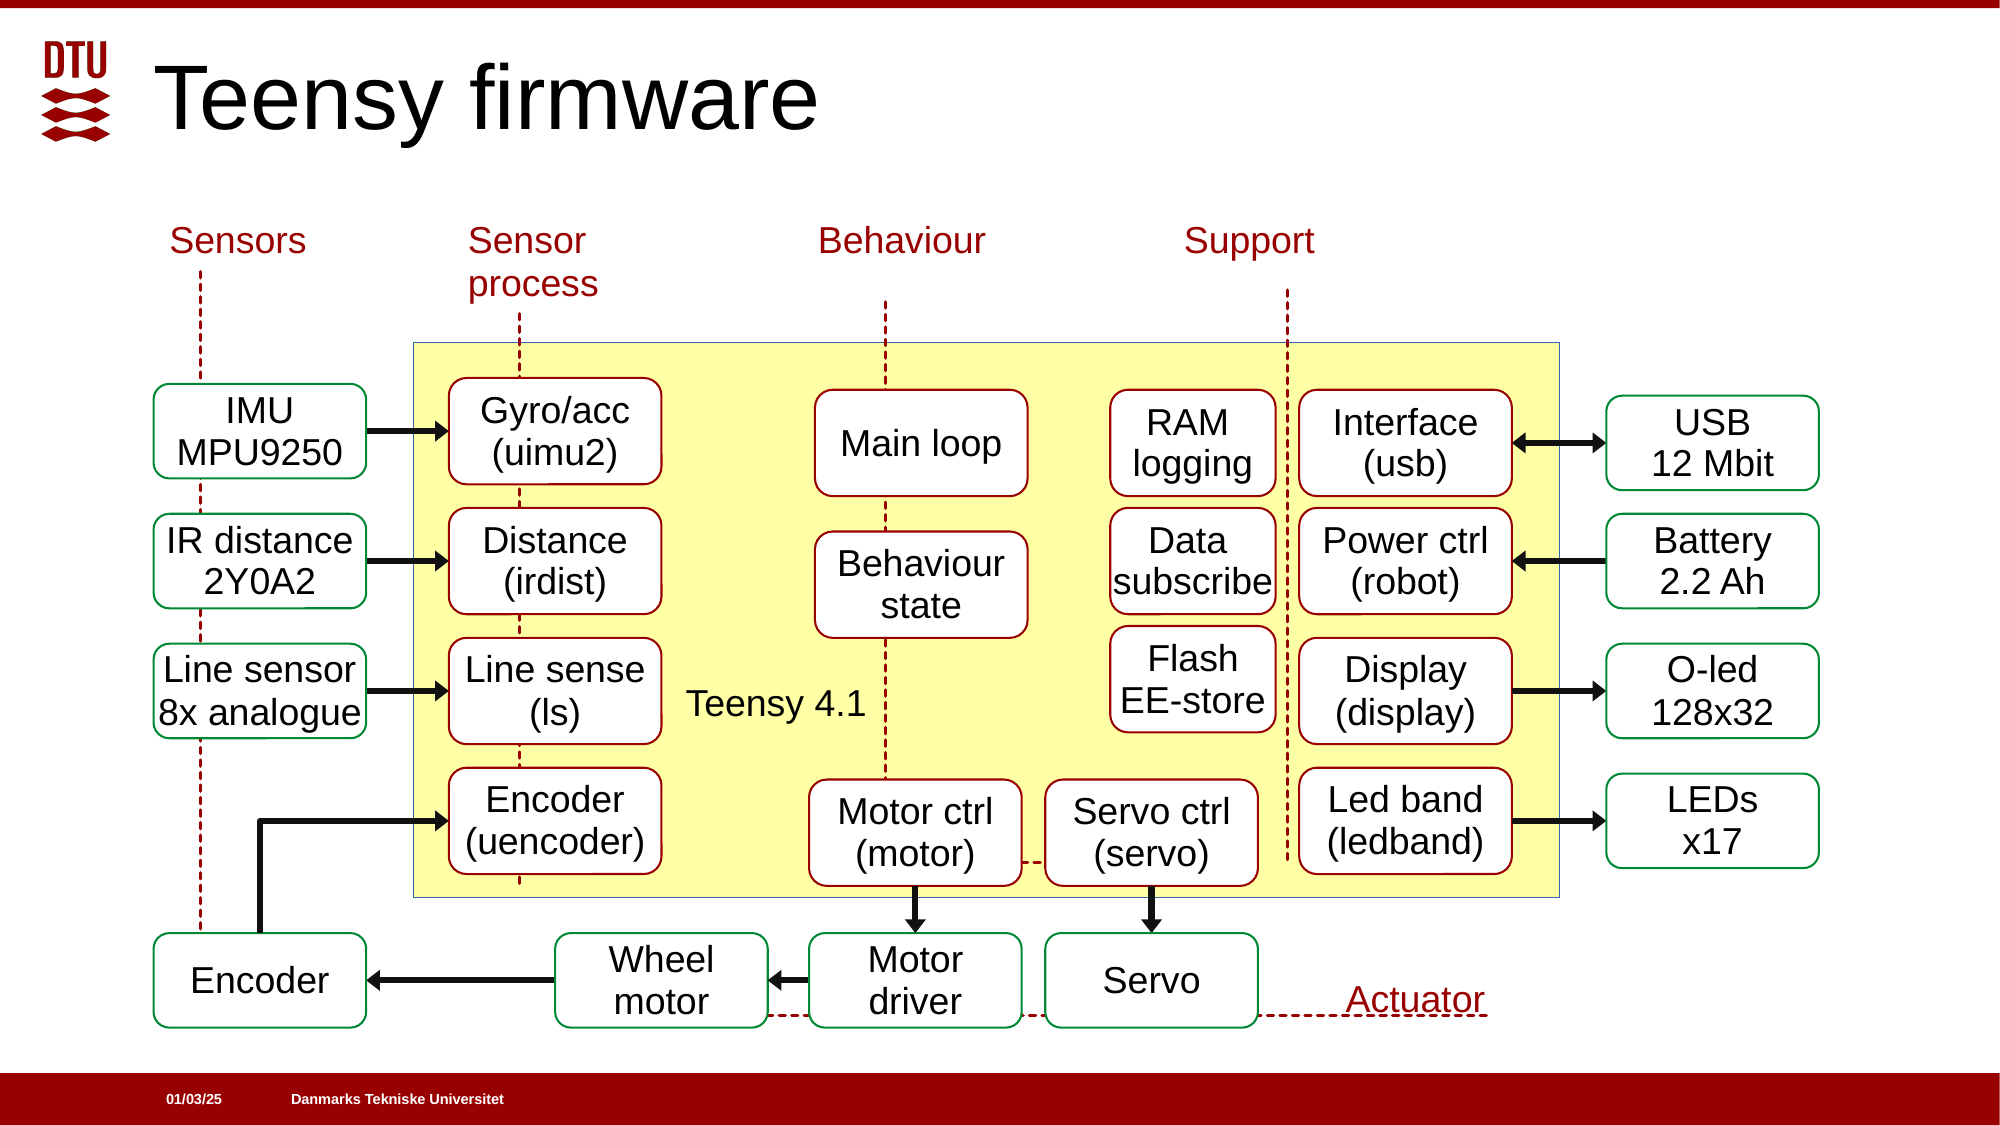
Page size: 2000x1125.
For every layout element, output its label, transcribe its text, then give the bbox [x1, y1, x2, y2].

text_box Actuator [1330, 970, 1501, 1028]
text_box Data subscribe [1110, 507, 1276, 615]
text_box Flash EE-store [1110, 625, 1276, 733]
text_box Teensy 4.1 [670, 675, 957, 733]
text_box Line sense (ls) [448, 637, 662, 745]
text_box LEDs x17 [1606, 773, 1819, 869]
text_box [413, 342, 1560, 898]
text_box Led band (ledband) [1299, 767, 1512, 875]
text_box Servo ctrl (servo) [1045, 779, 1258, 886]
text_box IR distance 2Y0A2 [153, 513, 367, 609]
text_box Behaviour state [814, 531, 1028, 638]
text_box Interface (usb) [1299, 389, 1512, 497]
text_box Battery 2.2 Ah [1606, 513, 1819, 609]
text_box Servo [1045, 933, 1258, 1028]
text_box RAM logging [1110, 389, 1276, 497]
text_box Distance (irdist) [448, 507, 662, 615]
text_box USB 12 Mbit [1606, 395, 1819, 491]
text_box Line sensor 8x analogue [153, 643, 367, 739]
text_box Motor driver [809, 933, 1022, 1028]
text_box Display (display) [1299, 637, 1512, 745]
text_box O-led 128x32 [1606, 643, 1819, 739]
text_box Power ctrl (robot) [1299, 507, 1512, 615]
text_box Motor ctrl (motor) [809, 779, 1022, 886]
text_box Support [1169, 212, 1331, 270]
text_box IMU MPU9250 [153, 383, 367, 479]
text_box Wheel motor [555, 933, 768, 1028]
text_box Sensors [154, 212, 322, 270]
text_box Encoder [153, 933, 367, 1028]
text_box Encoder (uencoder) [448, 767, 662, 875]
text_box Main loop [814, 389, 1028, 497]
text_box Behaviour [803, 212, 1002, 270]
text_box Gyro/acc (uimu2) [448, 377, 662, 485]
title Teensy firmware [153, 46, 1900, 192]
text_box Sensor process [453, 212, 615, 312]
